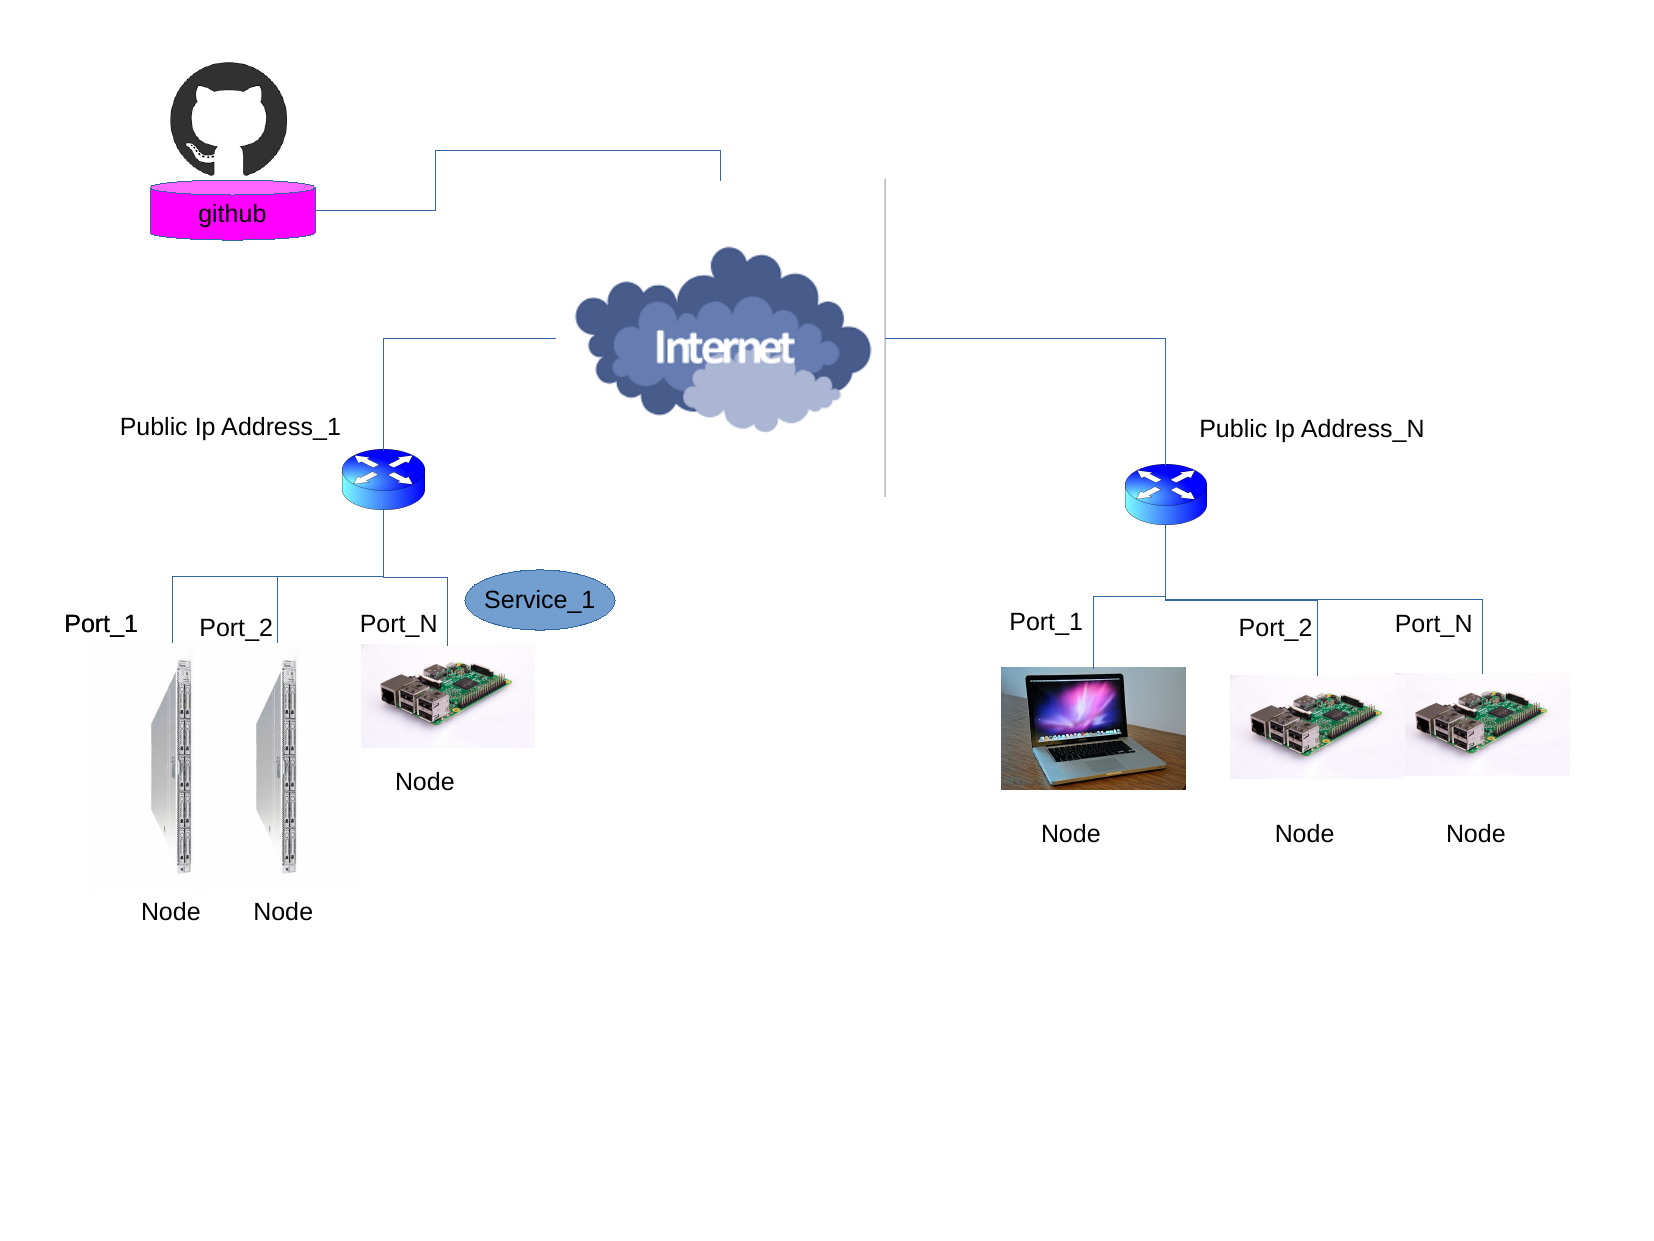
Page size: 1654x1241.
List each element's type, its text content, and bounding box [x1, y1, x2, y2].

text_box Node [1431, 812, 1546, 856]
text_box github [150, 188, 316, 241]
picture [1125, 464, 1207, 526]
text_box Node [126, 890, 238, 934]
text_box Public Ip Address_1 [105, 405, 357, 448]
text_box Port_N [345, 602, 461, 646]
picture [111, 57, 346, 181]
text_box Port_2 [184, 605, 301, 649]
text_box Port_1 [994, 600, 1111, 643]
text_box Port_N [1380, 602, 1496, 646]
text_box Node [238, 890, 353, 934]
picture [342, 449, 425, 511]
text_box Node [1260, 812, 1374, 856]
picture [1001, 667, 1186, 791]
text_box Service_1 [464, 569, 616, 631]
picture [90, 642, 535, 891]
text_box Public Ip Address_N [1184, 407, 1441, 451]
picture [555, 179, 886, 497]
picture [1230, 673, 1570, 779]
text_box Node [1026, 812, 1141, 856]
text_box Port_2 [1223, 605, 1340, 649]
text_box Port_1 [49, 602, 166, 646]
text_box Node [380, 760, 494, 804]
